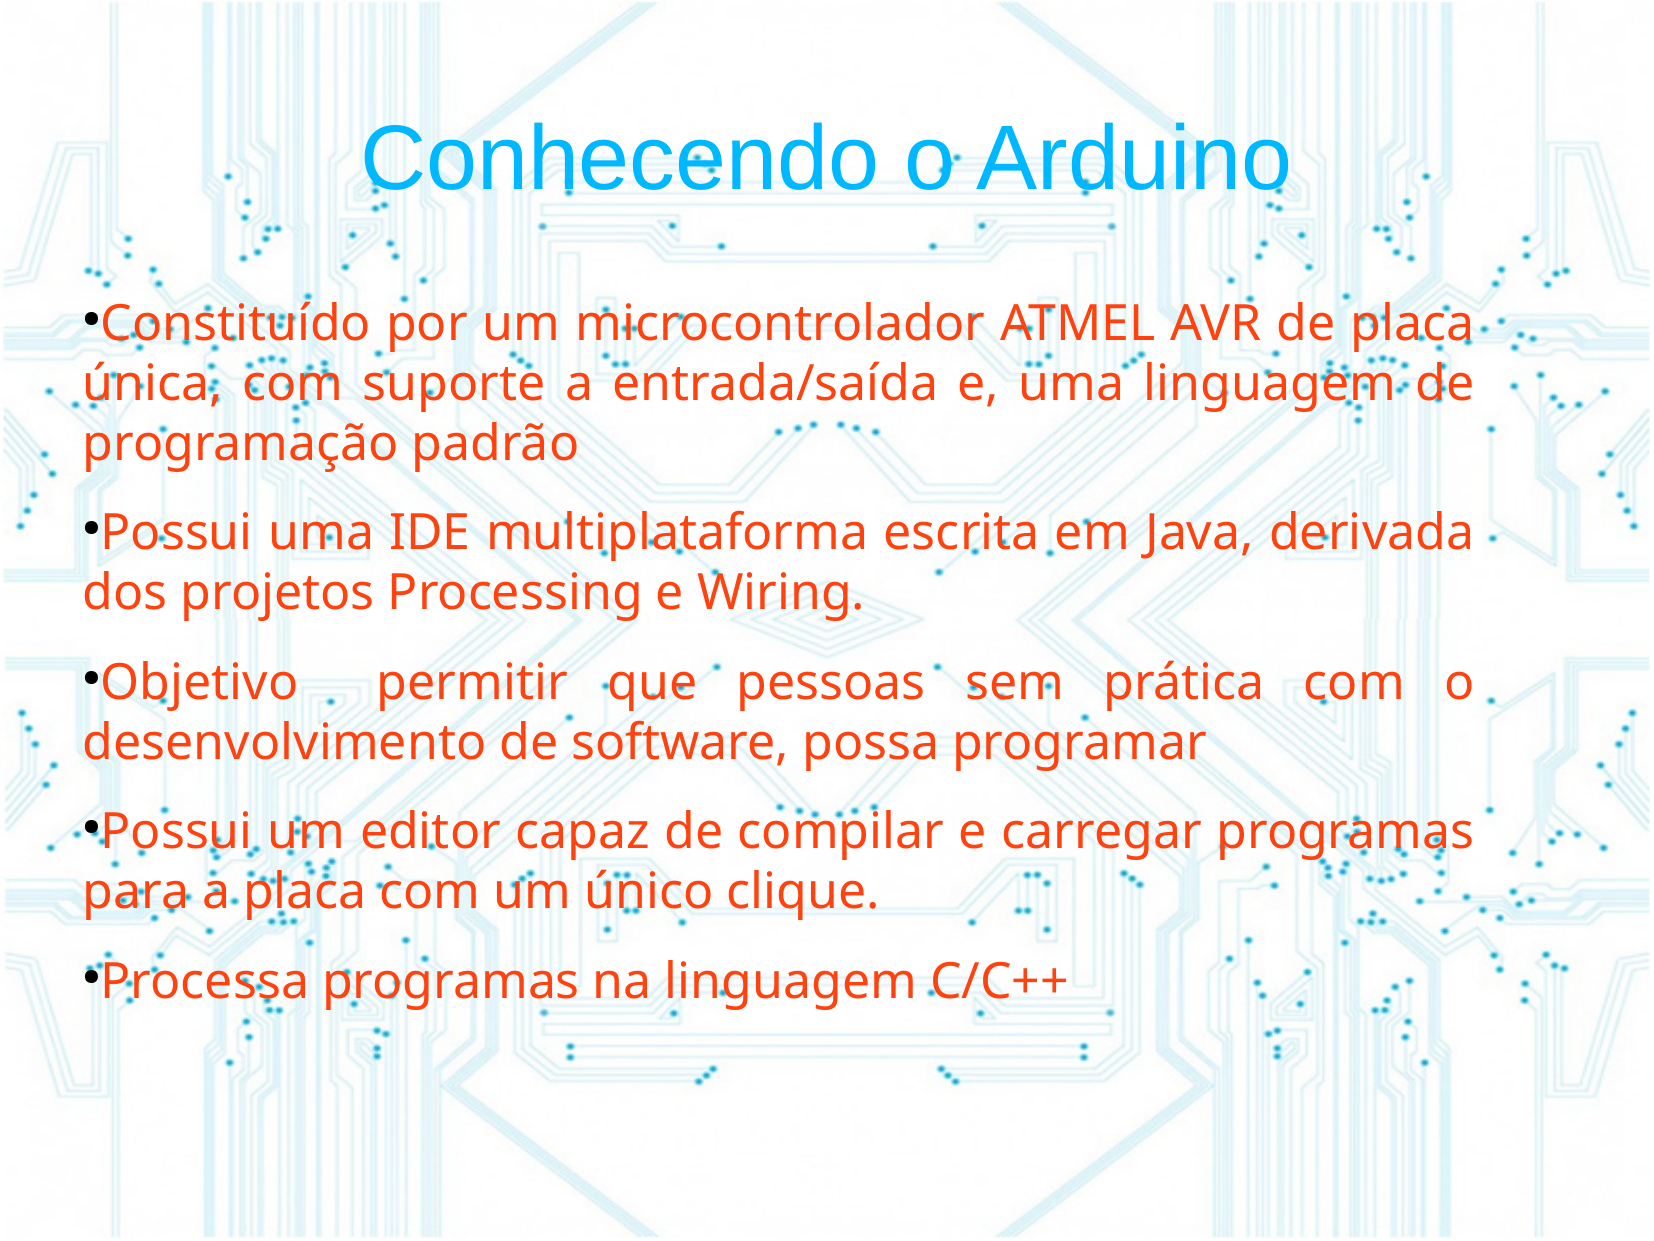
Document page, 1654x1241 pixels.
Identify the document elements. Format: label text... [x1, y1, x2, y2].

list Constituído por um microcontrolador ATMEL AVR de placa única, com suporte a entrada/saída e, uma linguagem de programação padrão Possui uma IDE multiplataforma escrita em Java, derivada dos projetos Processing e Wiring. Objetivo permitir que pessoas sem prática com o desenvolvimento de software, possa programar Possui um editor capaz de compilar e carregar programas para a placa com um único clique. Processa programas na linguagem C/C++ [82, 290, 1538, 1010]
title Conhecendo o Arduino [82, 49, 1571, 257]
